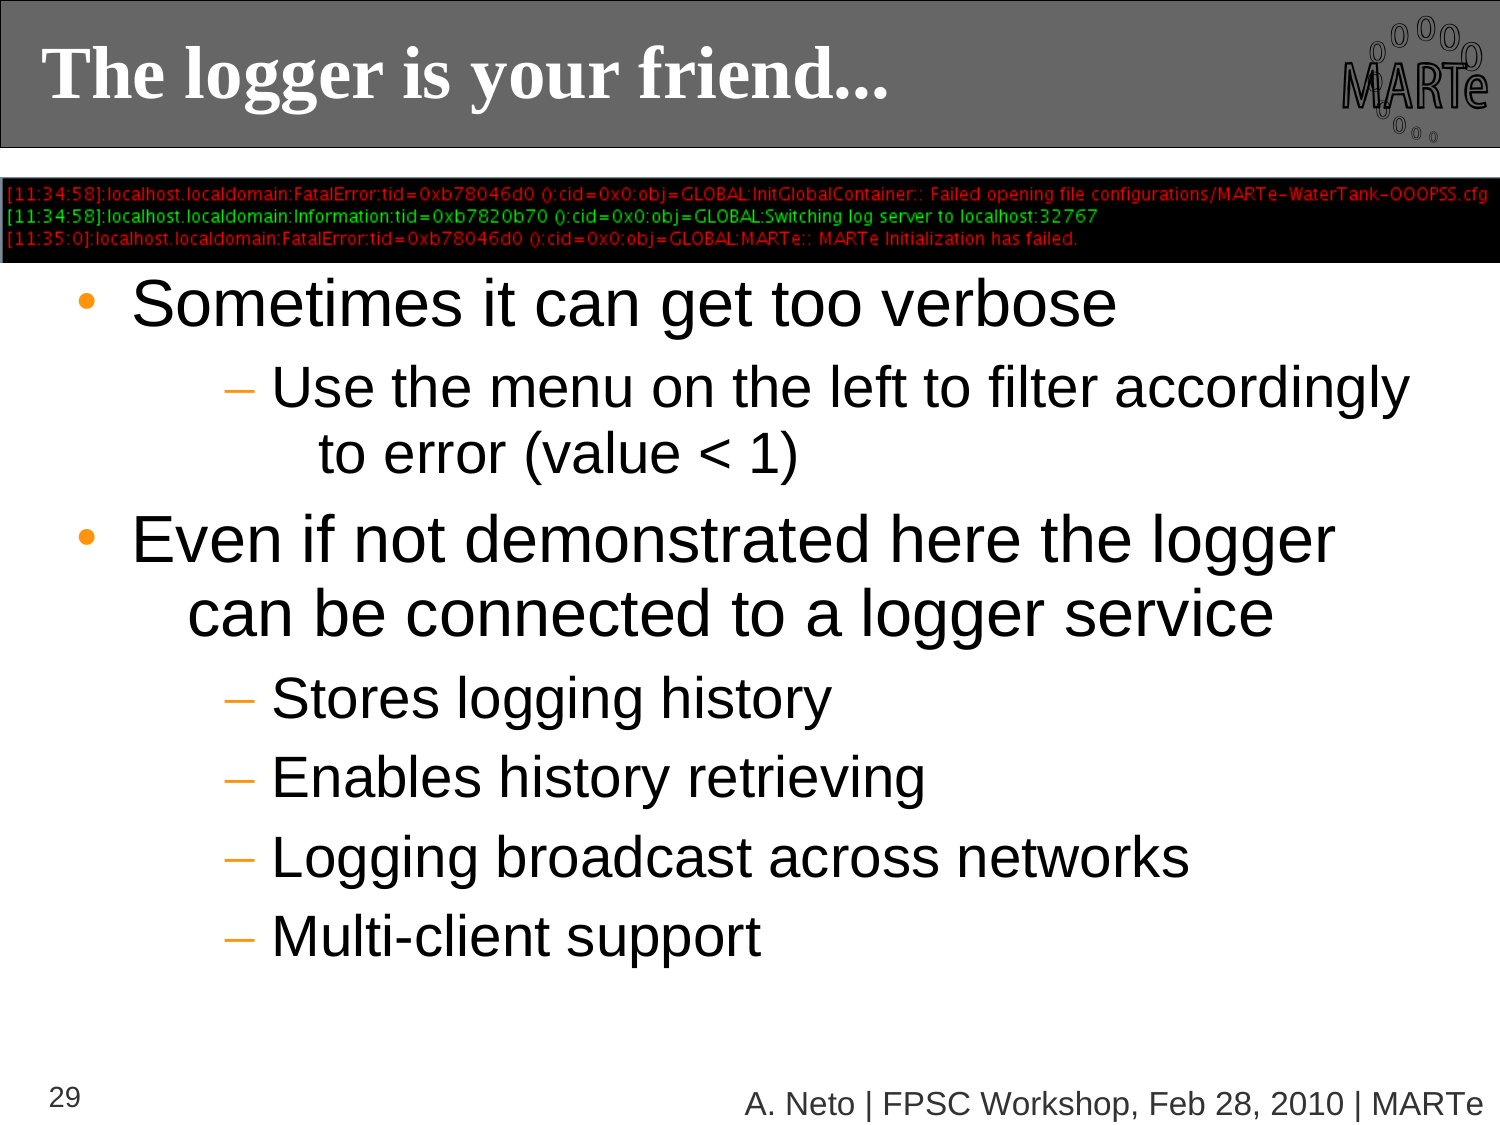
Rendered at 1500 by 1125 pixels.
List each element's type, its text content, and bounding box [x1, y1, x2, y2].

list Sometimes it can get too verbose Use the menu on the left to filter accordingly to error (value < 1) Even if not demonstrated here the logger can be connected to a logger service Stores logging history Enables history retrieving Logging broadcast across networks Multi-client support [75, 262, 1425, 995]
picture [1340, 0, 1489, 148]
title The logger is your friend... [41, 0, 1329, 148]
picture [0, 177, 1500, 263]
